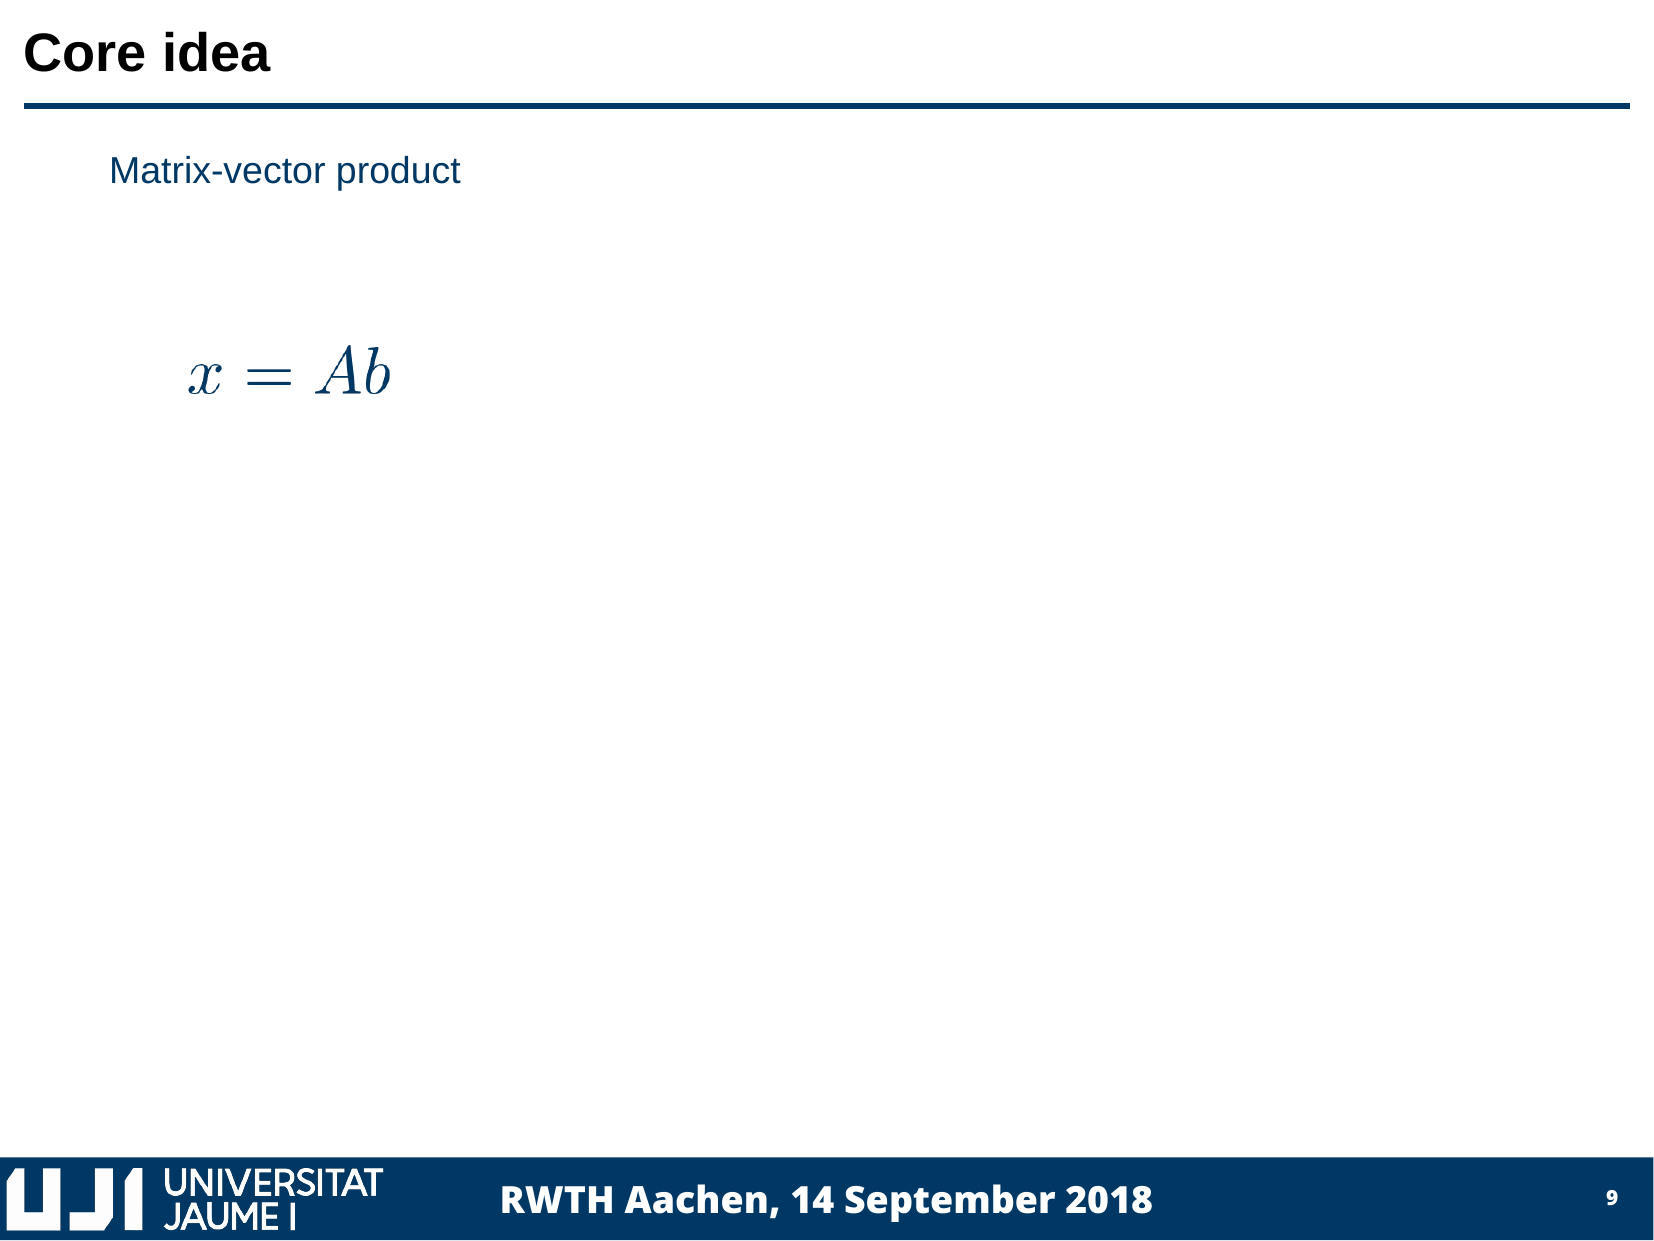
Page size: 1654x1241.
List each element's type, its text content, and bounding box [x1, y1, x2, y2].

text_box Matrix-vector product [94, 141, 476, 199]
title Core idea [23, 0, 1630, 107]
picture [0, 1158, 390, 1241]
picture [188, 345, 390, 394]
